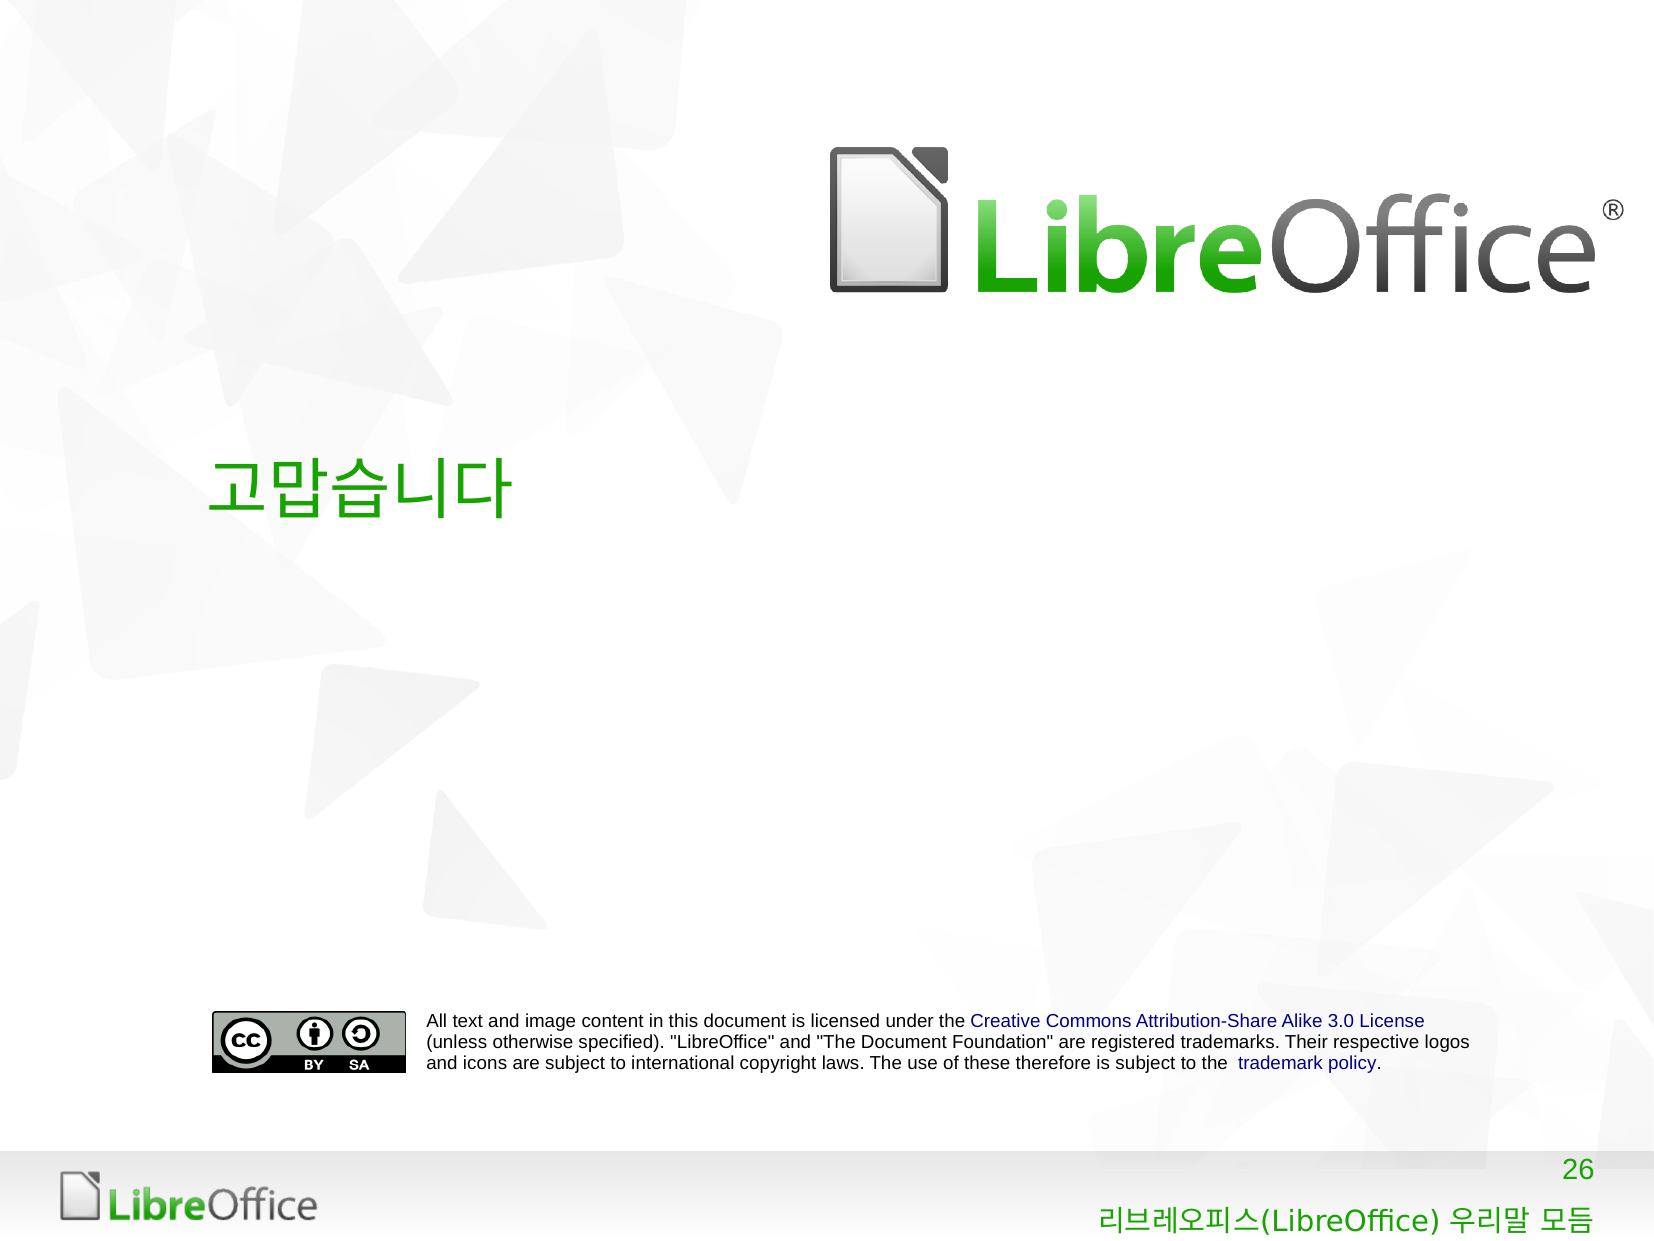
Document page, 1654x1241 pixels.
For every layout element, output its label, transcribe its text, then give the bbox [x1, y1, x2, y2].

title 고맙습니다 [206, 395, 1477, 573]
picture [212, 1011, 406, 1073]
picture [0, 0, 1654, 930]
picture [41, 1152, 337, 1240]
picture [915, 548, 1654, 1169]
